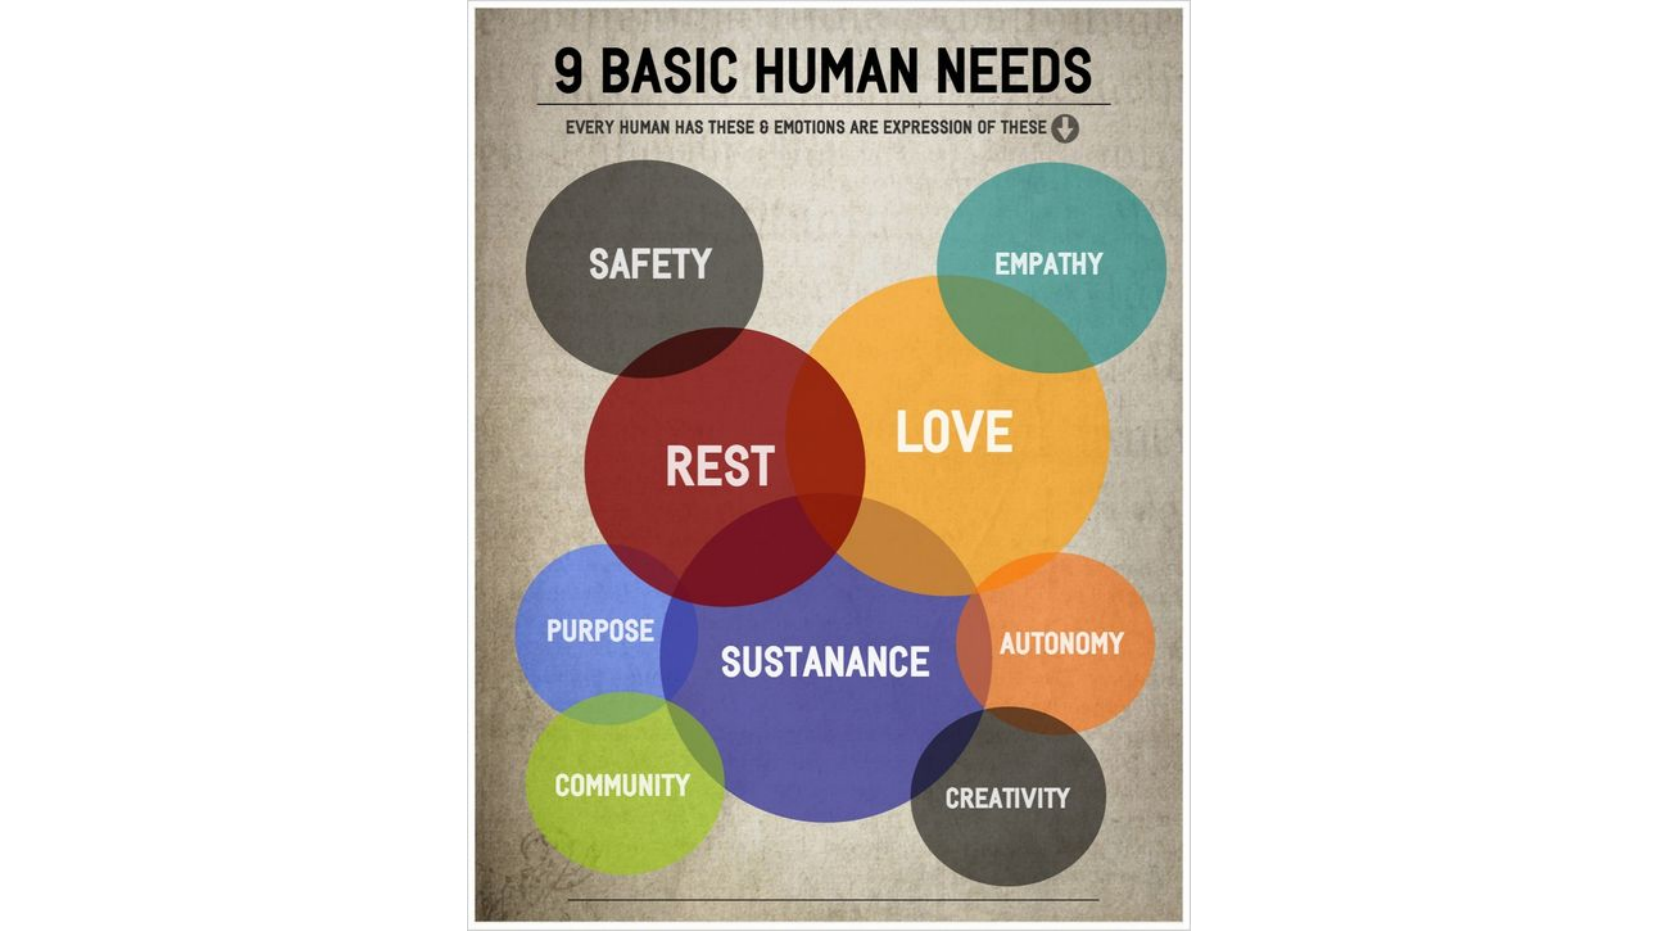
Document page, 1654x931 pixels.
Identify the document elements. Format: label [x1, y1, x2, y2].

picture [467, 0, 1191, 931]
